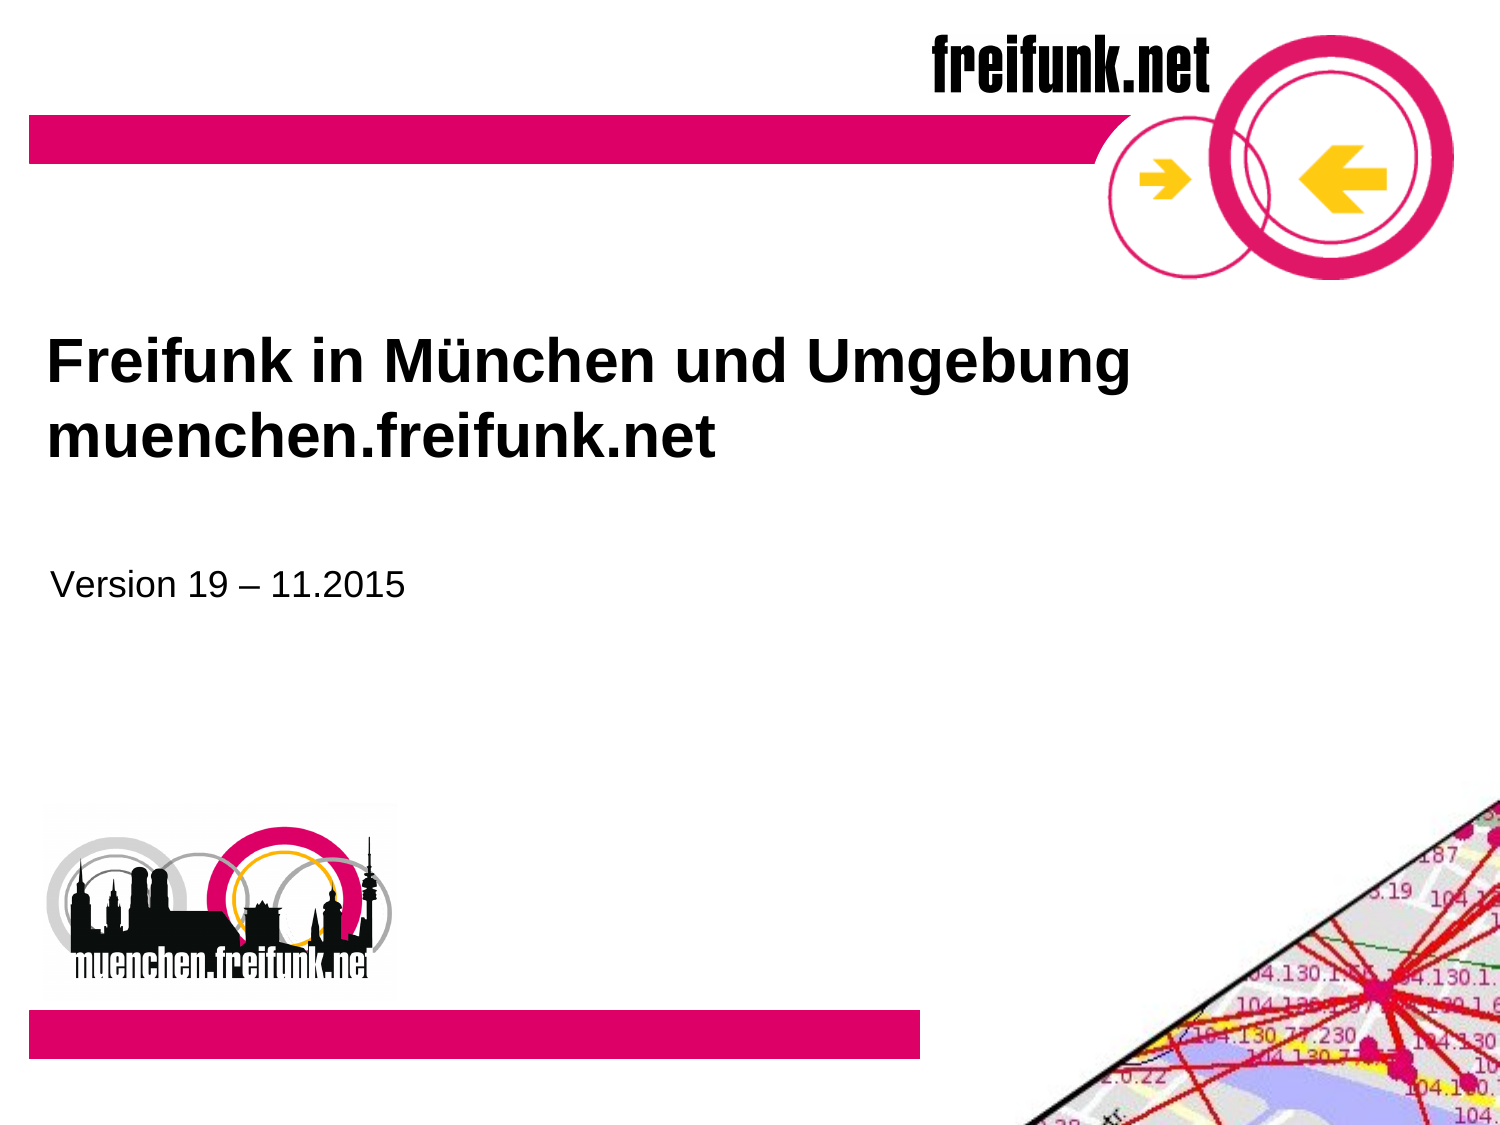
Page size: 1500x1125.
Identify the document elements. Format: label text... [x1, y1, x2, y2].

picture [43, 803, 397, 1001]
picture [932, 34, 1454, 280]
text_box Freifunk in München und Umgebung muenchen.freifunk.net [46, 321, 1265, 539]
picture [920, 781, 1500, 1125]
text_box Version 19 – 11.2015 [50, 560, 1053, 773]
